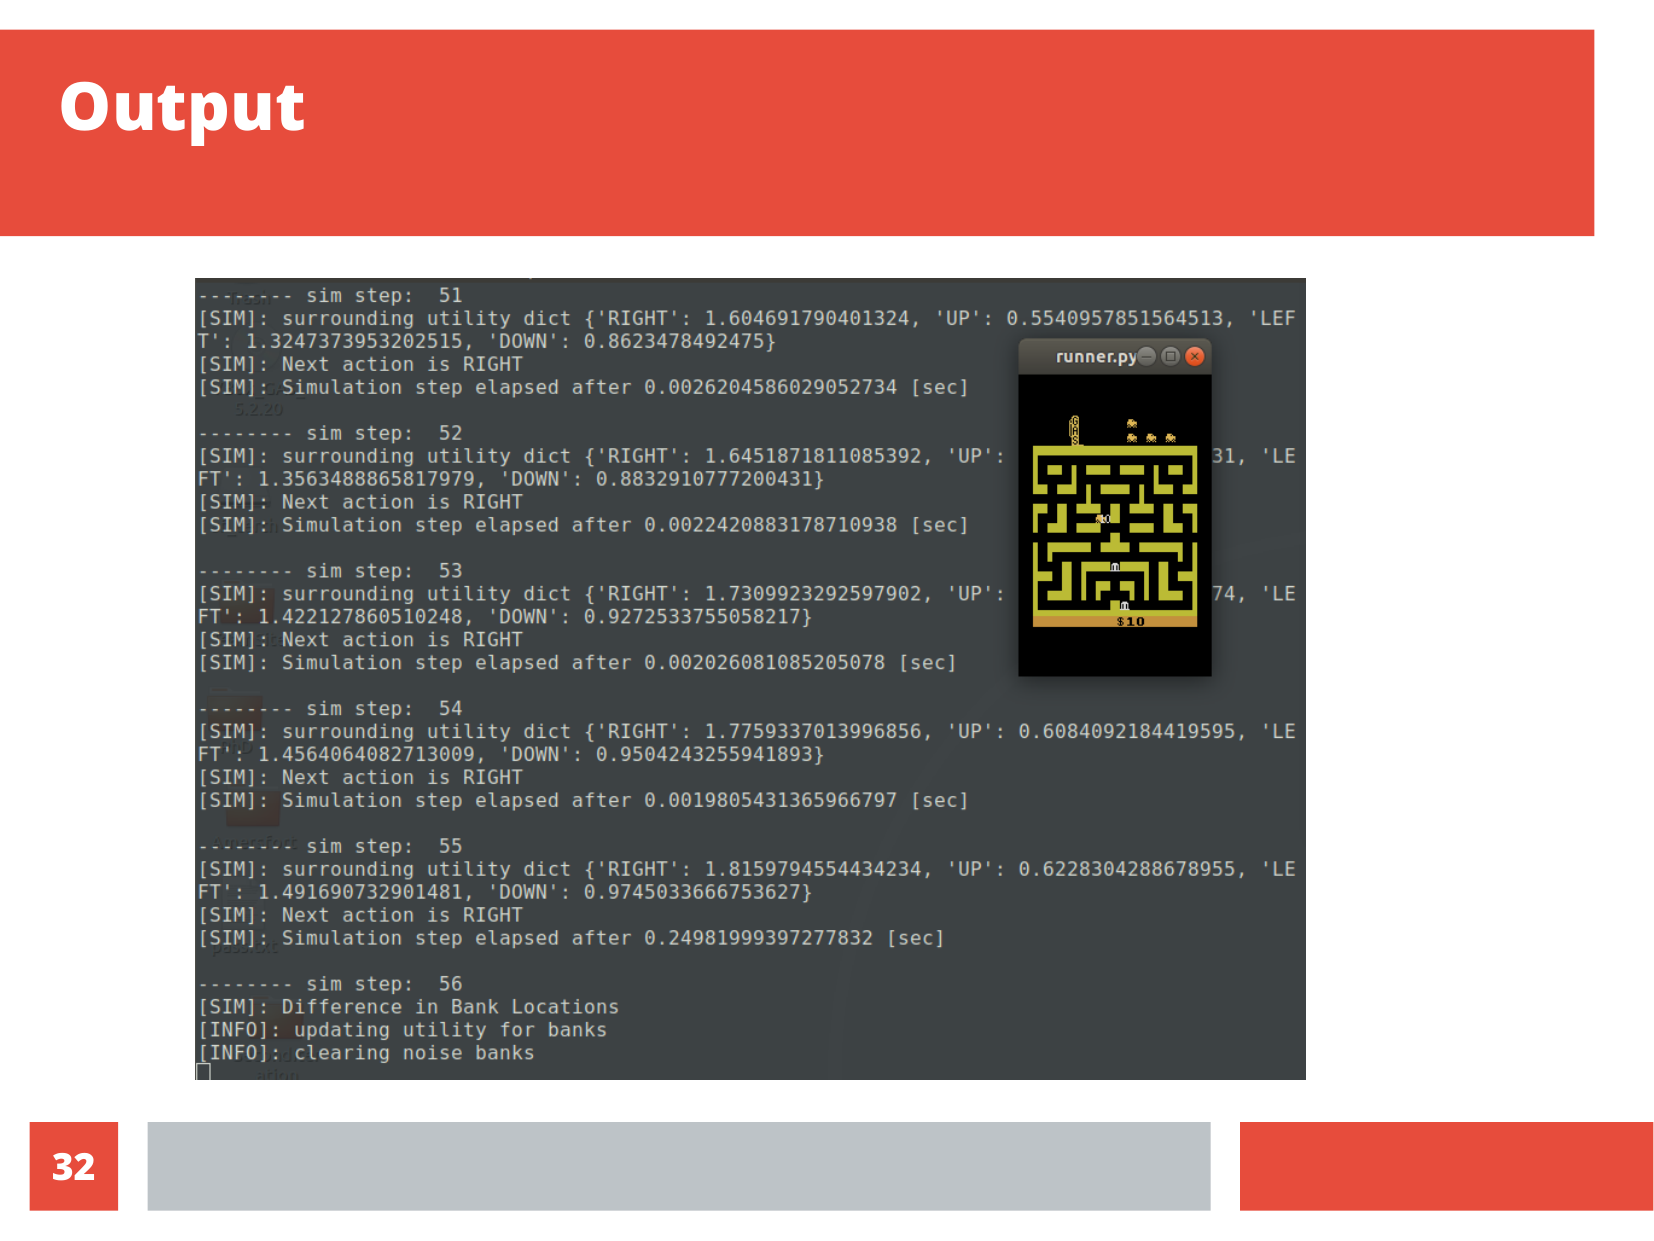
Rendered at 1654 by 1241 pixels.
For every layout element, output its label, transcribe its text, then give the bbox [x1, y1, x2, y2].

picture [195, 278, 1306, 1081]
title Output [59, 59, 1595, 207]
